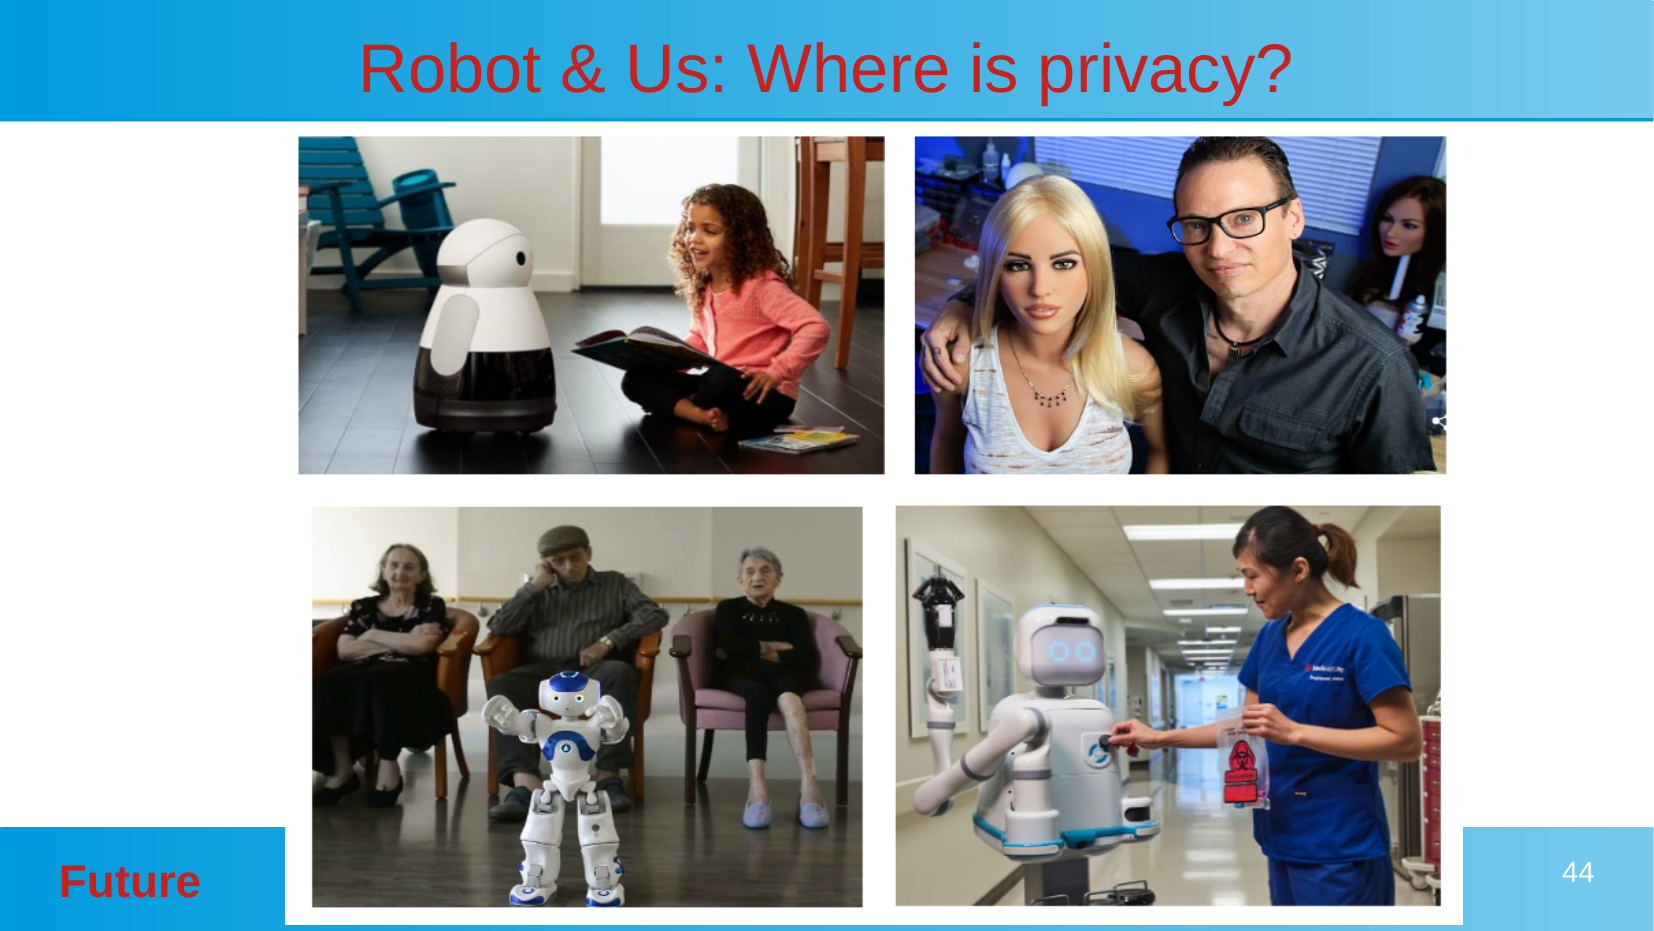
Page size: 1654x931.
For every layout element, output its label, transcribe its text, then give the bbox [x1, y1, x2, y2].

title Robot & Us: Where is privacy? [59, 29, 1595, 108]
picture [285, 124, 1463, 925]
